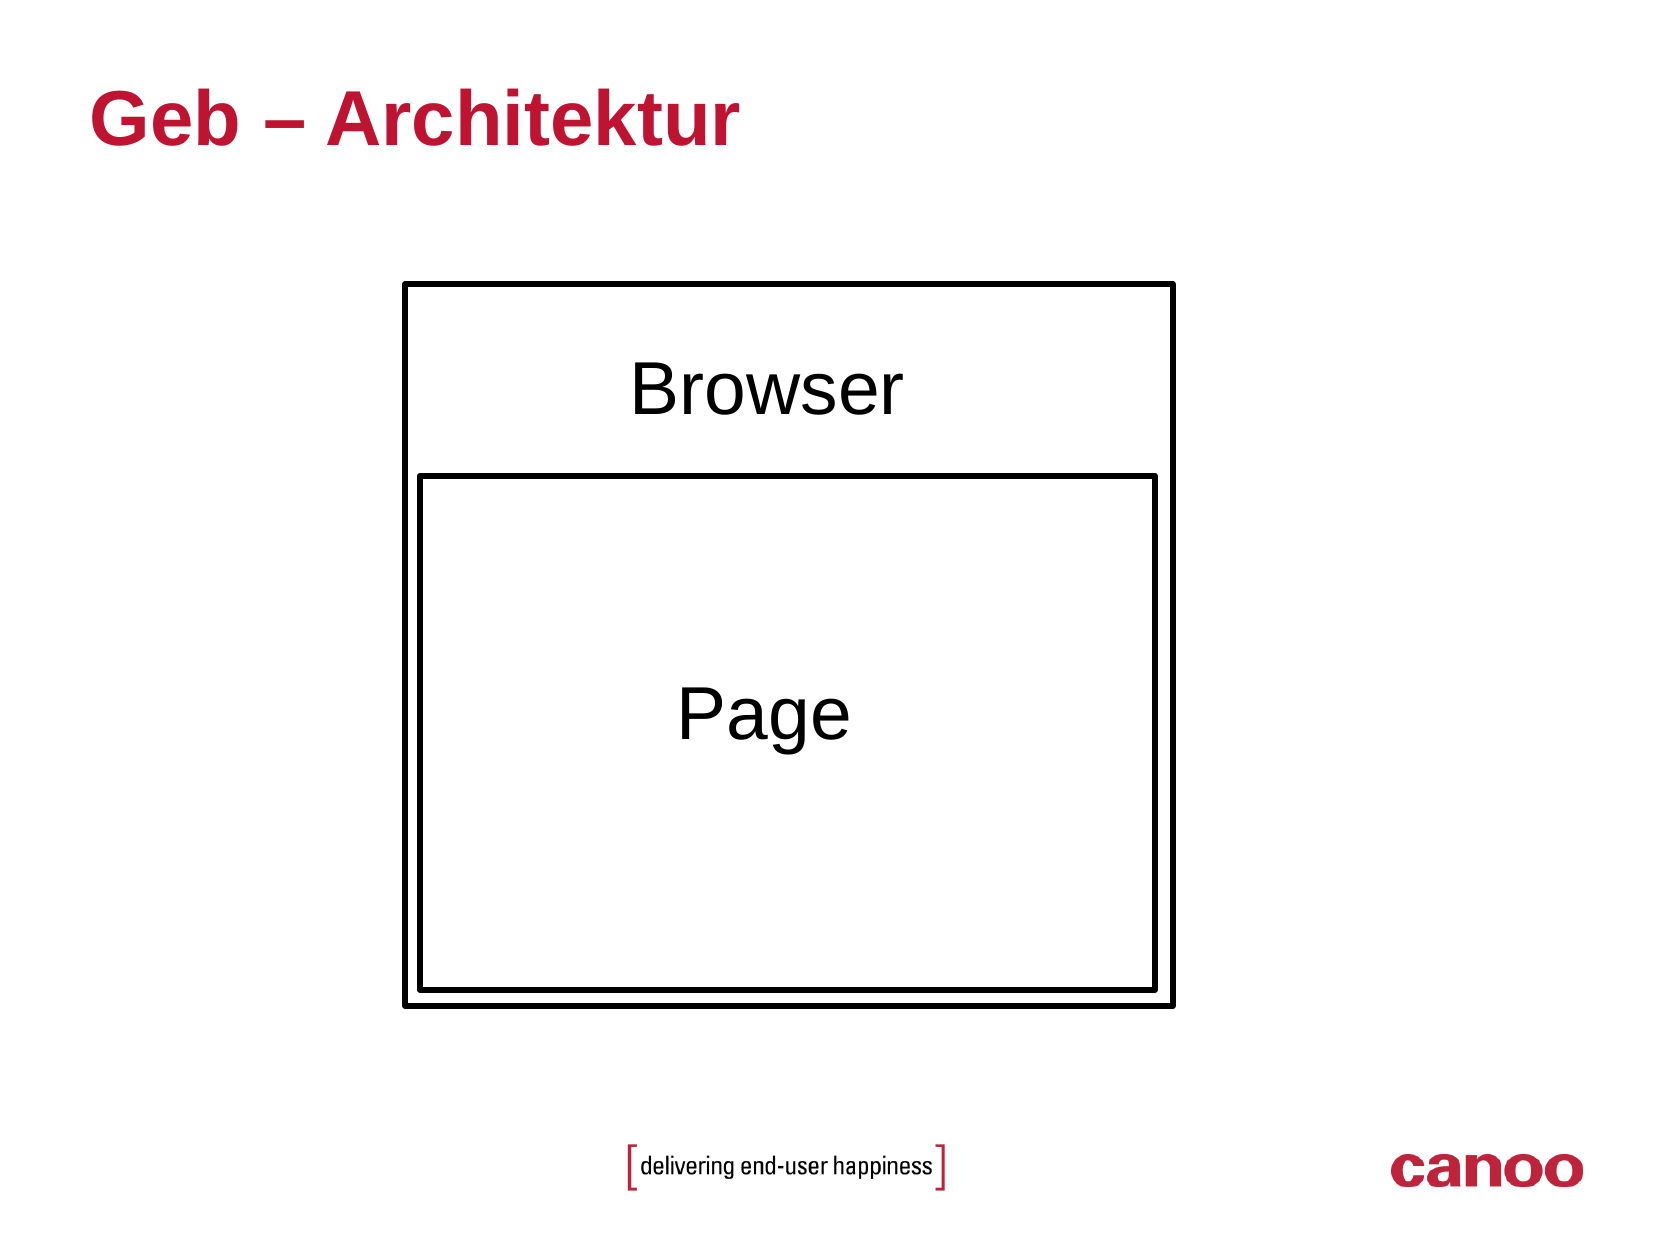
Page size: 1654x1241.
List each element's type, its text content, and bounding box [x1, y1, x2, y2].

picture [621, 1140, 951, 1194]
title Geb – Architektur [75, 60, 1591, 181]
list Browser [614, 332, 946, 440]
list Page [661, 656, 993, 765]
picture [1391, 1154, 1583, 1187]
